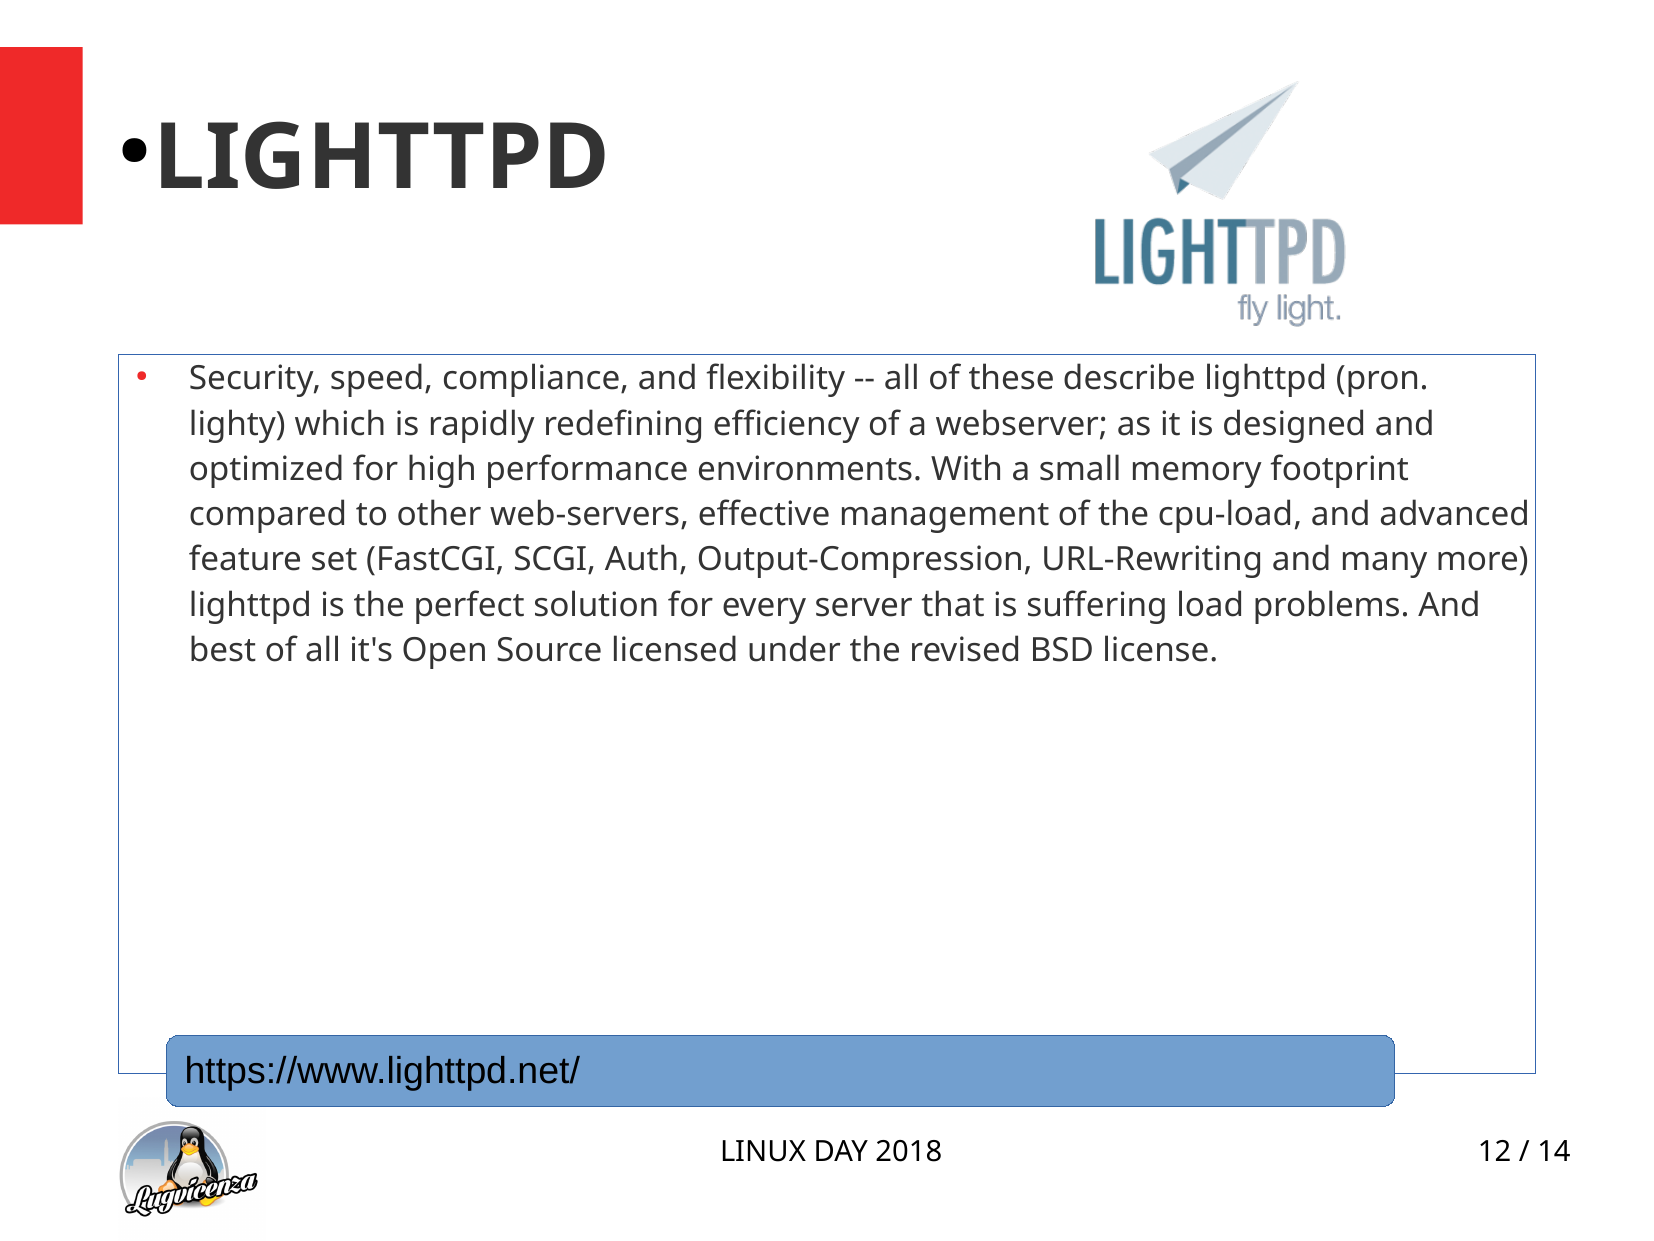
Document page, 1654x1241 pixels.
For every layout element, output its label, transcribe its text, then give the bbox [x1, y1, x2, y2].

picture [1087, 76, 1354, 331]
picture [118, 1097, 266, 1241]
list Security, speed, compliance, and flexibility -- all of these describe lighttpd (pron. lighty) which is rapidly redefining efficiency of a webserver; as it is designed and optimized for high performance environments. With a small memory footprint compared to other web-servers, effective management of the cpu-load, and advanced feature set (FastCGI, SCGI, Auth, Output-Compression, URL-Rewriting and many more) lighttpd is the perfect solution for every server that is suffering load problems. And best of all it's Open Source licensed under the revised BSD license. [118, 354, 1536, 1074]
title LIGHTTPD [118, 49, 1571, 257]
text_box https://www.lighttpd.net/ [166, 1035, 1395, 1107]
